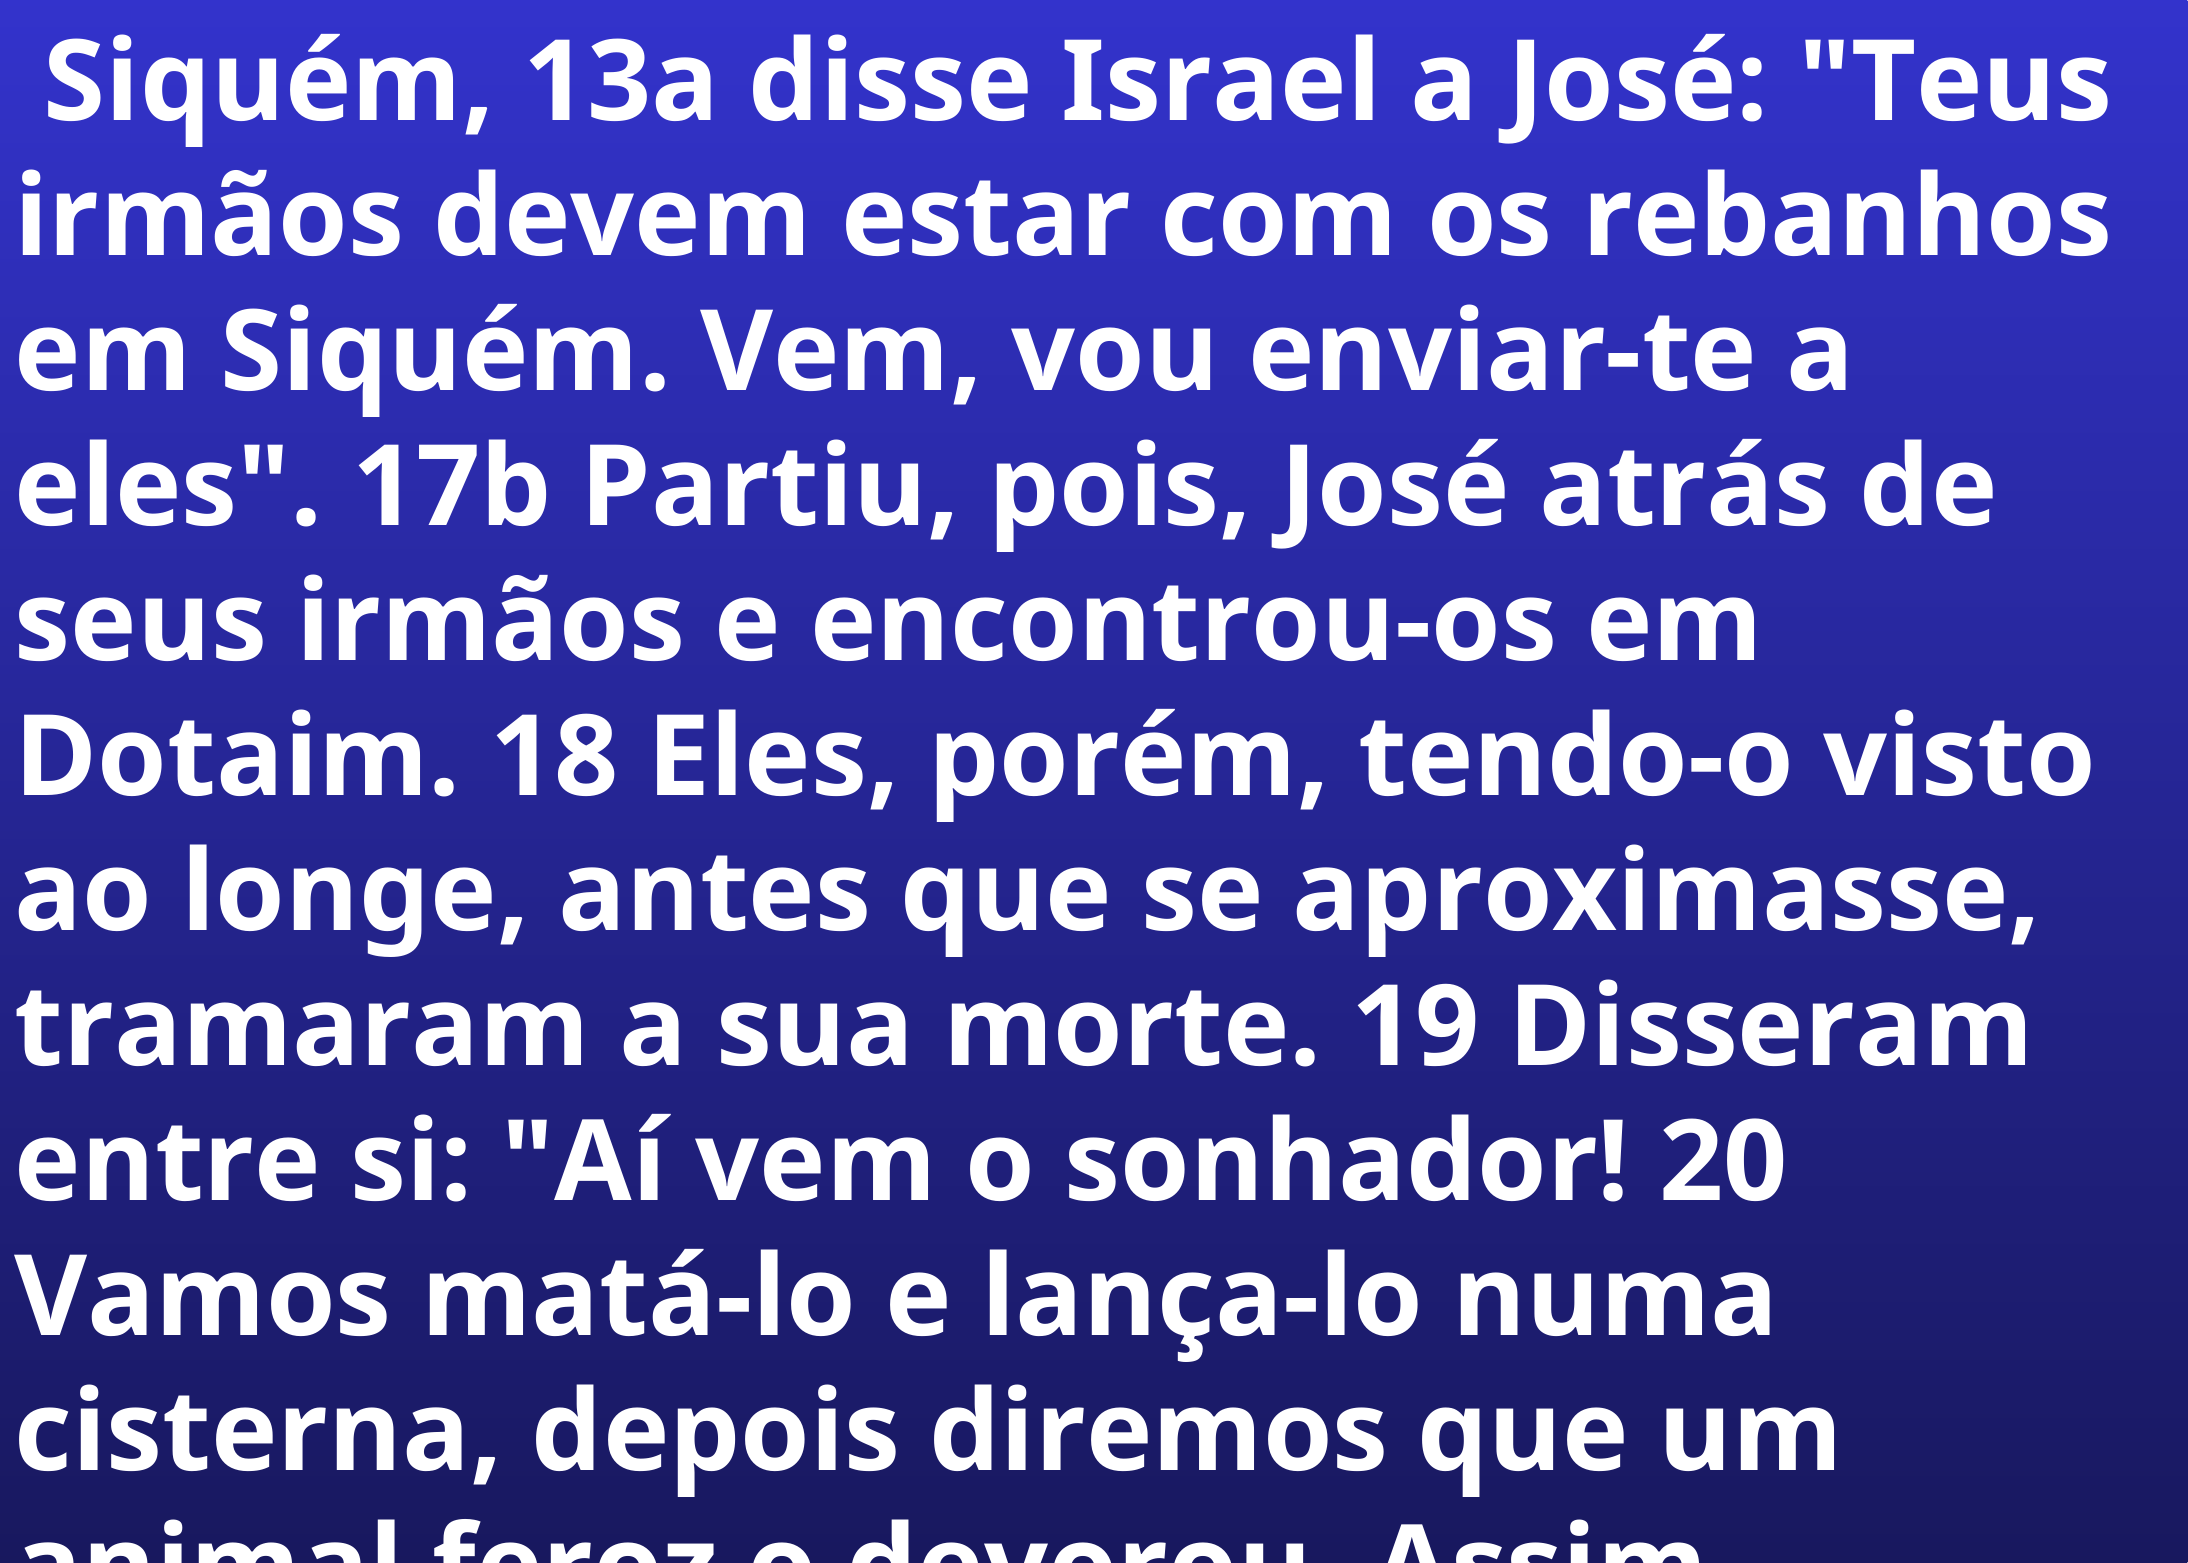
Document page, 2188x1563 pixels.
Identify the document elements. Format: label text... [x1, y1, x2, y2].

text_box Siquém, 13a disse Israel a José: "Teus irmãos devem estar com os rebanhos em Siquém. Vem, vou enviar-te a eles". 17b Partiu, pois, José atrás de seus irmãos e encontrou-os em Dotaim. 18 Eles, porém, tendo-o visto ao longe, antes que se aproximasse, tramaram a sua morte. 19 Disseram entre si: "Aí vem o sonhador! 20 Vamos matá-lo e lança-lo numa cisterna, depois diremos que um animal feroz o devorou. Assim veremos de que lhe servem os sonhos". 21 Rúben, porém, ouvindo isto, disse-lhes: 22 "Não lhe tiremos a vida!" E acrescentou: "Não derrameis sangue, mas lançai-o naquela cisterna do deserto, e não o toqueis com as vossas mãos". Dizia isto, porque queria livrá-lo das mãos deles e devolvê-lo ao pai. 23 Assim que José chegou perto dos irmãos, estes despojaram-no da túnica de mangas longas, pegaram nele 24 e lançaram-no numa cisterna que não tinha água. 25 Depois, sentaram-se para comer. Levantando os olhos, avistaram uma caravana de ismaelitas, que se aproximava, proveniente de Galaad. Os camelos iam carregados de especiarias, bálsamo e resina, que transportavam para o Egito. 26 E Judá disse aos irmãos: "Que proveito teríamos em matar nosso irmão e ocultar o seu sangue? 27 É melhor vendê-lo a esses ismaelitas e não manchar nossas mãos, pois ele é nosso irmão e nossa carne". Concordaram os irmãos com o que dizia. 28 Ao passarem os comerciantes madianitas, tiraram José da cisterna, e por vinte moedas de prata o venderam aos ismaelitas: e estes o levaram para o Egito. [0, 0, 2188, 1563]
